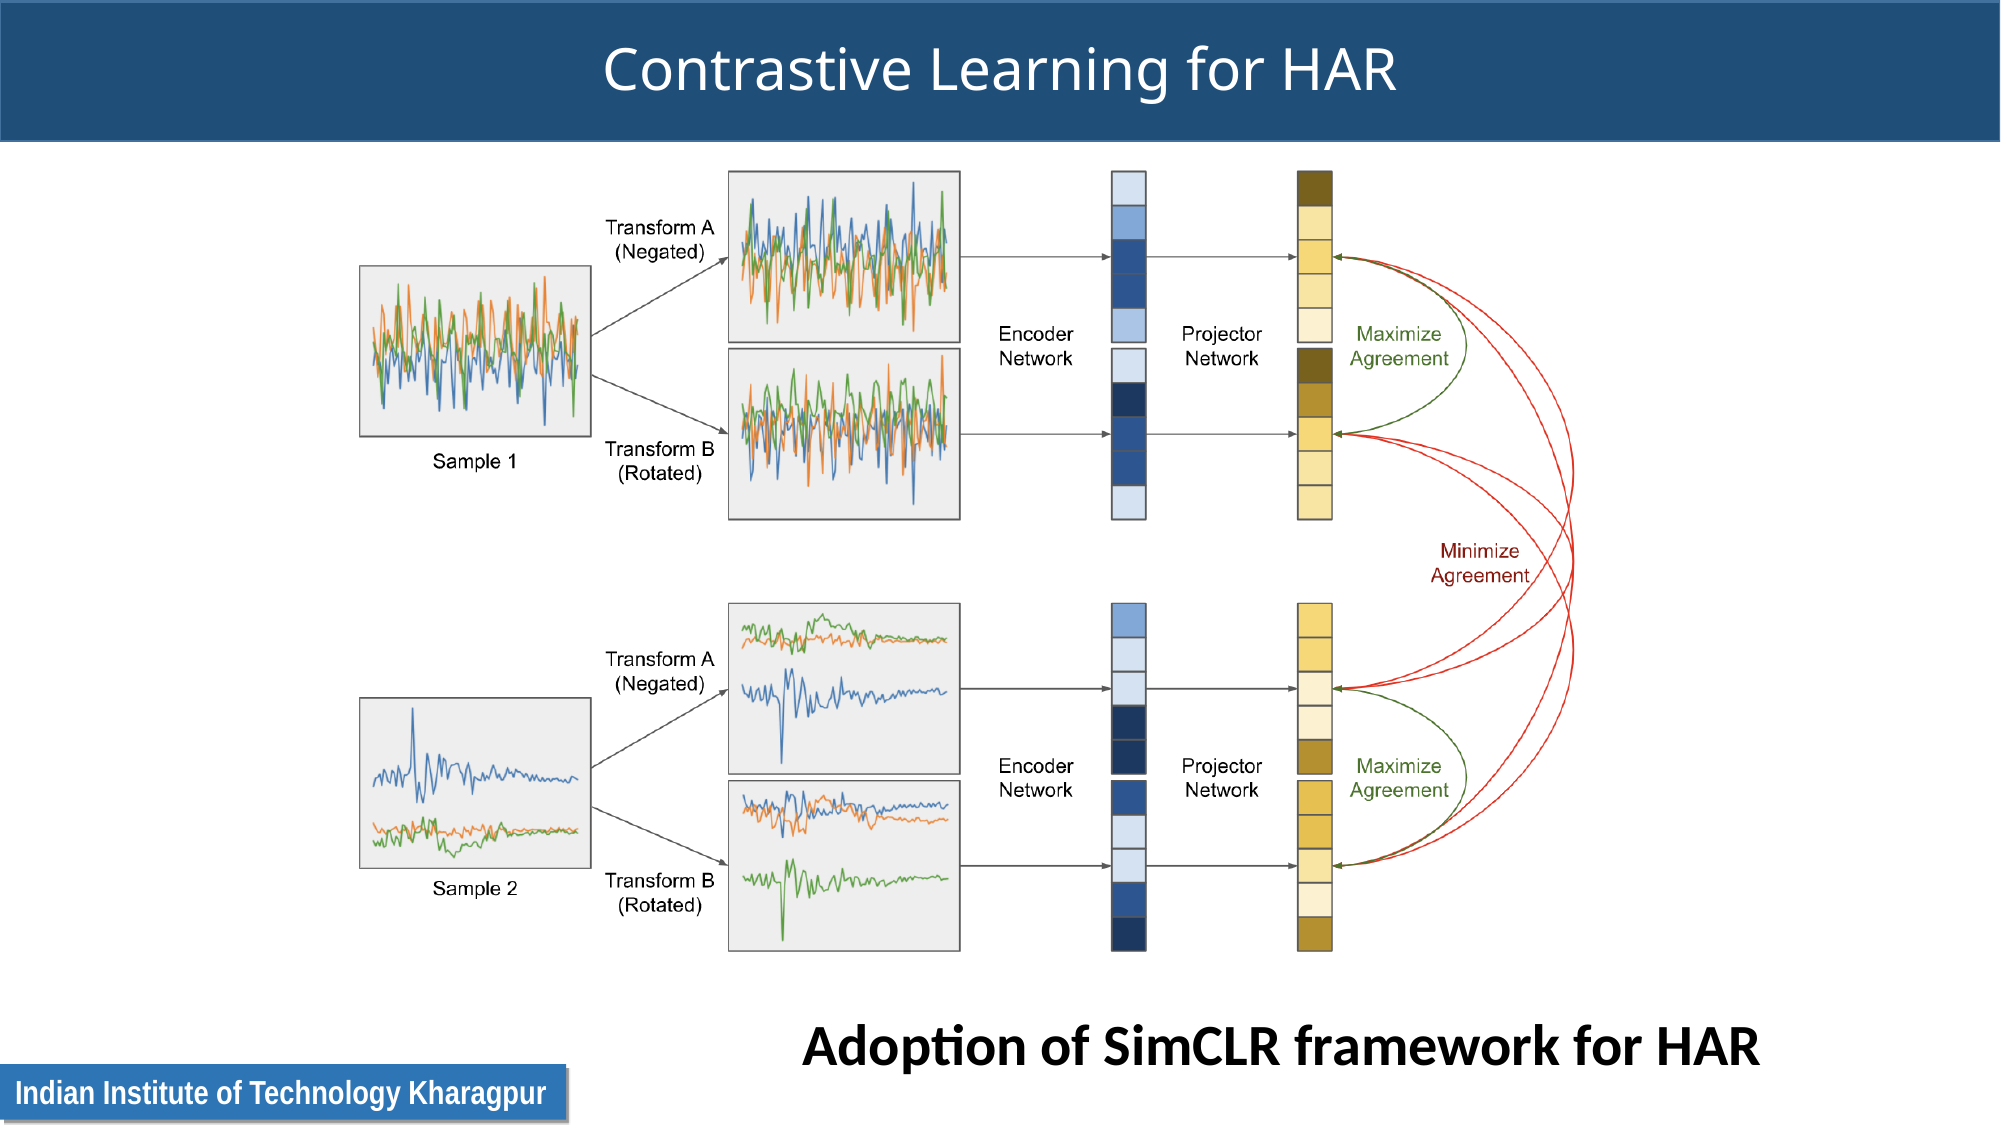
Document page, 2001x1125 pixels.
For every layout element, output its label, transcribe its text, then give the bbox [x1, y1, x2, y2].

title Contrastive Learning for HAR [0, 1, 2000, 141]
text_box Adoption of SimCLR framework for HAR [787, 999, 1948, 1086]
picture [325, 161, 1583, 964]
